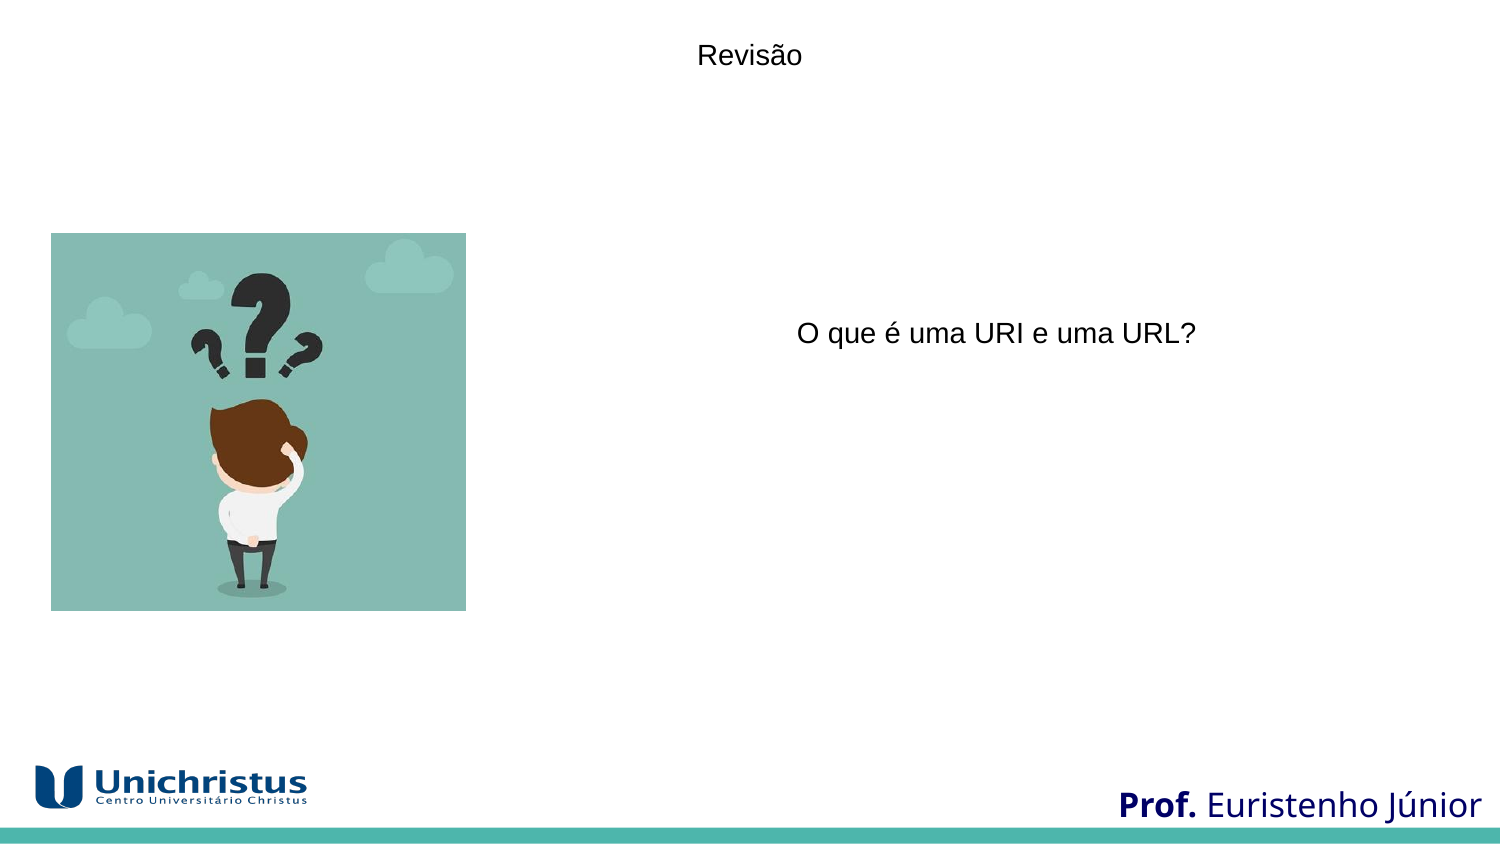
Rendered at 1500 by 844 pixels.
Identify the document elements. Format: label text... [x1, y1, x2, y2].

list O que é uma URI e uma URL? [544, 152, 1449, 750]
text_box Prof. Euristenho Júnior [1103, 773, 1500, 829]
title Revisão [51, 20, 1449, 137]
picture [51, 233, 466, 611]
picture [31, 763, 311, 810]
